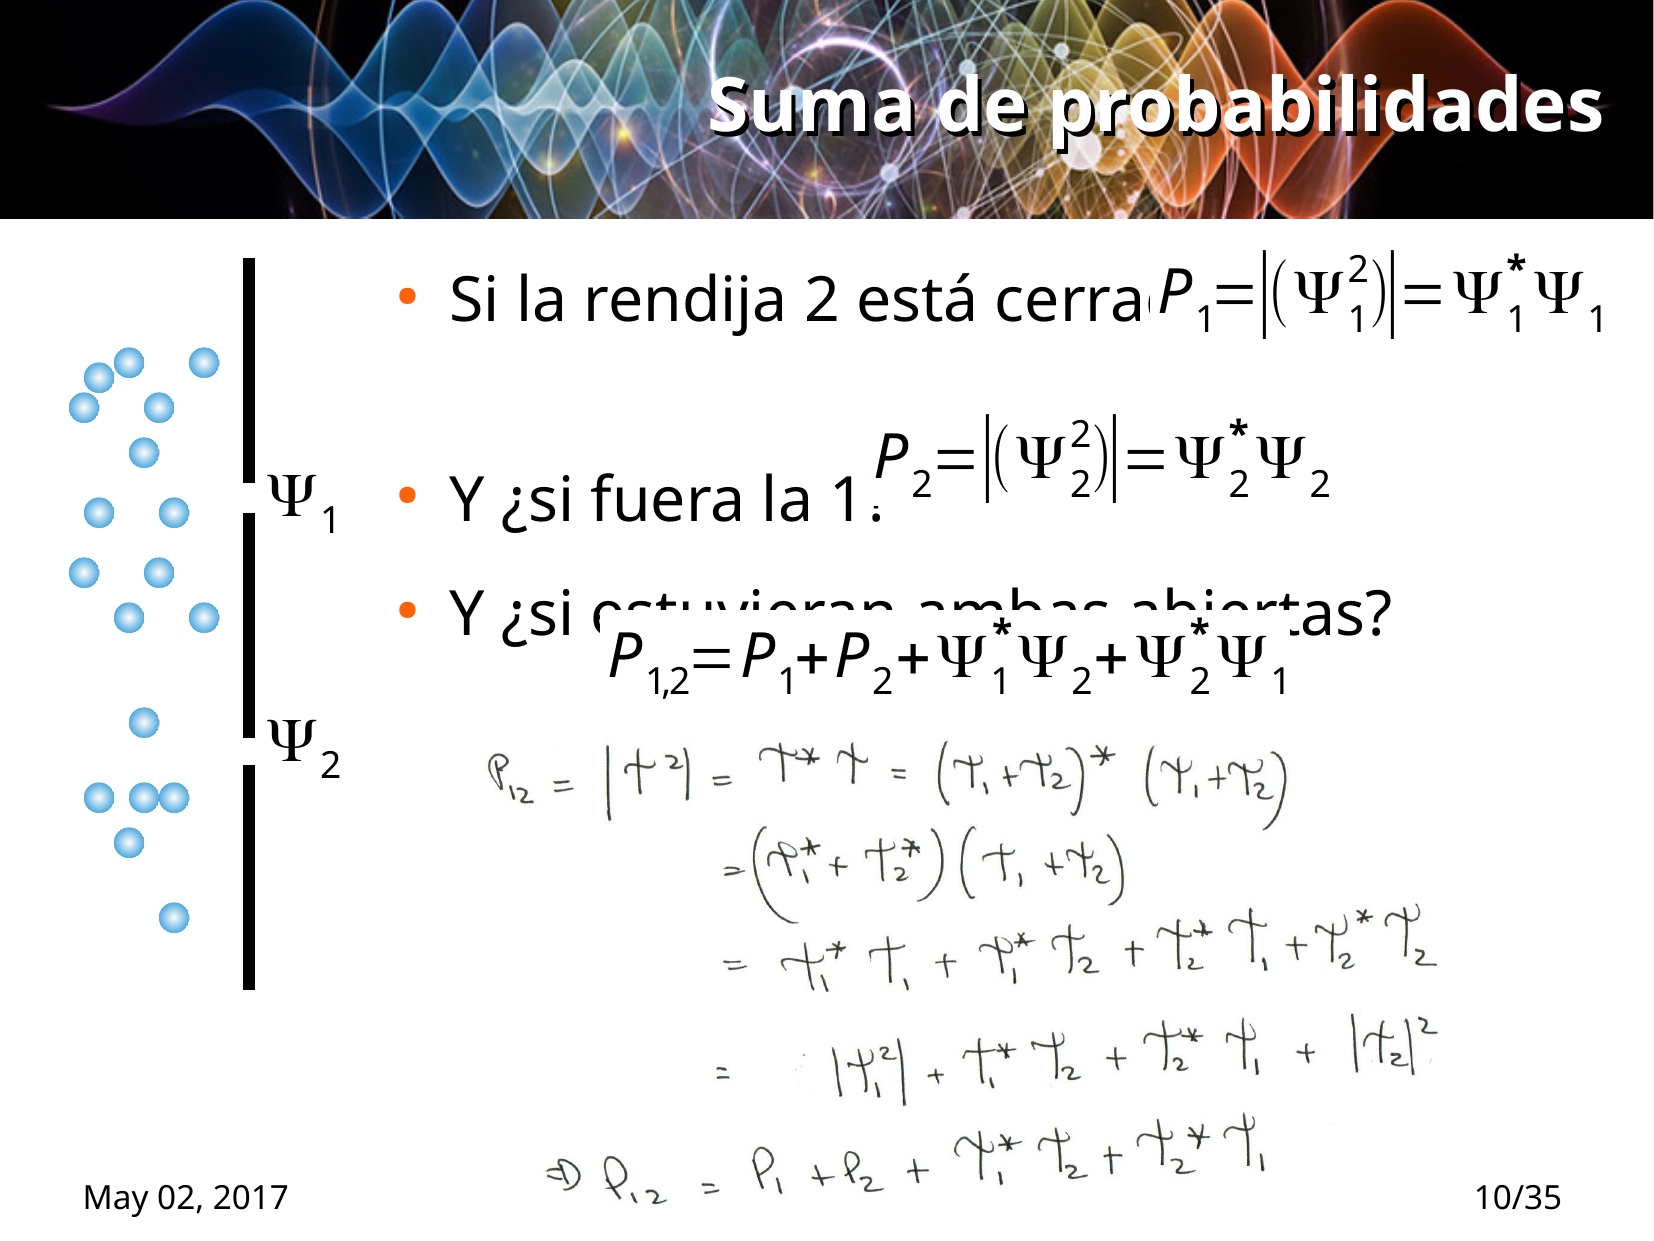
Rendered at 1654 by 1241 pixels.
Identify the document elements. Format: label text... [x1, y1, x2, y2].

text_box [159, 497, 190, 528]
text_box [69, 557, 100, 588]
title Suma de probabilidades [45, 15, 1606, 191]
picture [0, 0, 1654, 219]
chart [599, 610, 1291, 706]
text_box [144, 557, 175, 588]
text_box [84, 362, 115, 393]
text_box [84, 497, 115, 528]
text_box [129, 437, 160, 468]
text_box [189, 347, 220, 378]
text_box [129, 707, 160, 738]
text_box [69, 392, 100, 423]
text_box [144, 392, 175, 423]
text_box [159, 902, 190, 933]
chart [1150, 246, 1606, 342]
chart [866, 411, 1336, 507]
text_box [189, 602, 220, 633]
chart [258, 470, 340, 543]
text_box [114, 602, 145, 633]
list Si la rendija 2 está cerrada: Y ¿si fuera la 1? Y ¿si estuvieran ambas abiertas? [378, 255, 1564, 1156]
text_box [114, 827, 145, 858]
text_box [129, 782, 190, 813]
chart [258, 716, 346, 789]
text_box [84, 782, 115, 813]
text_box [114, 347, 145, 378]
picture [464, 728, 1456, 1241]
